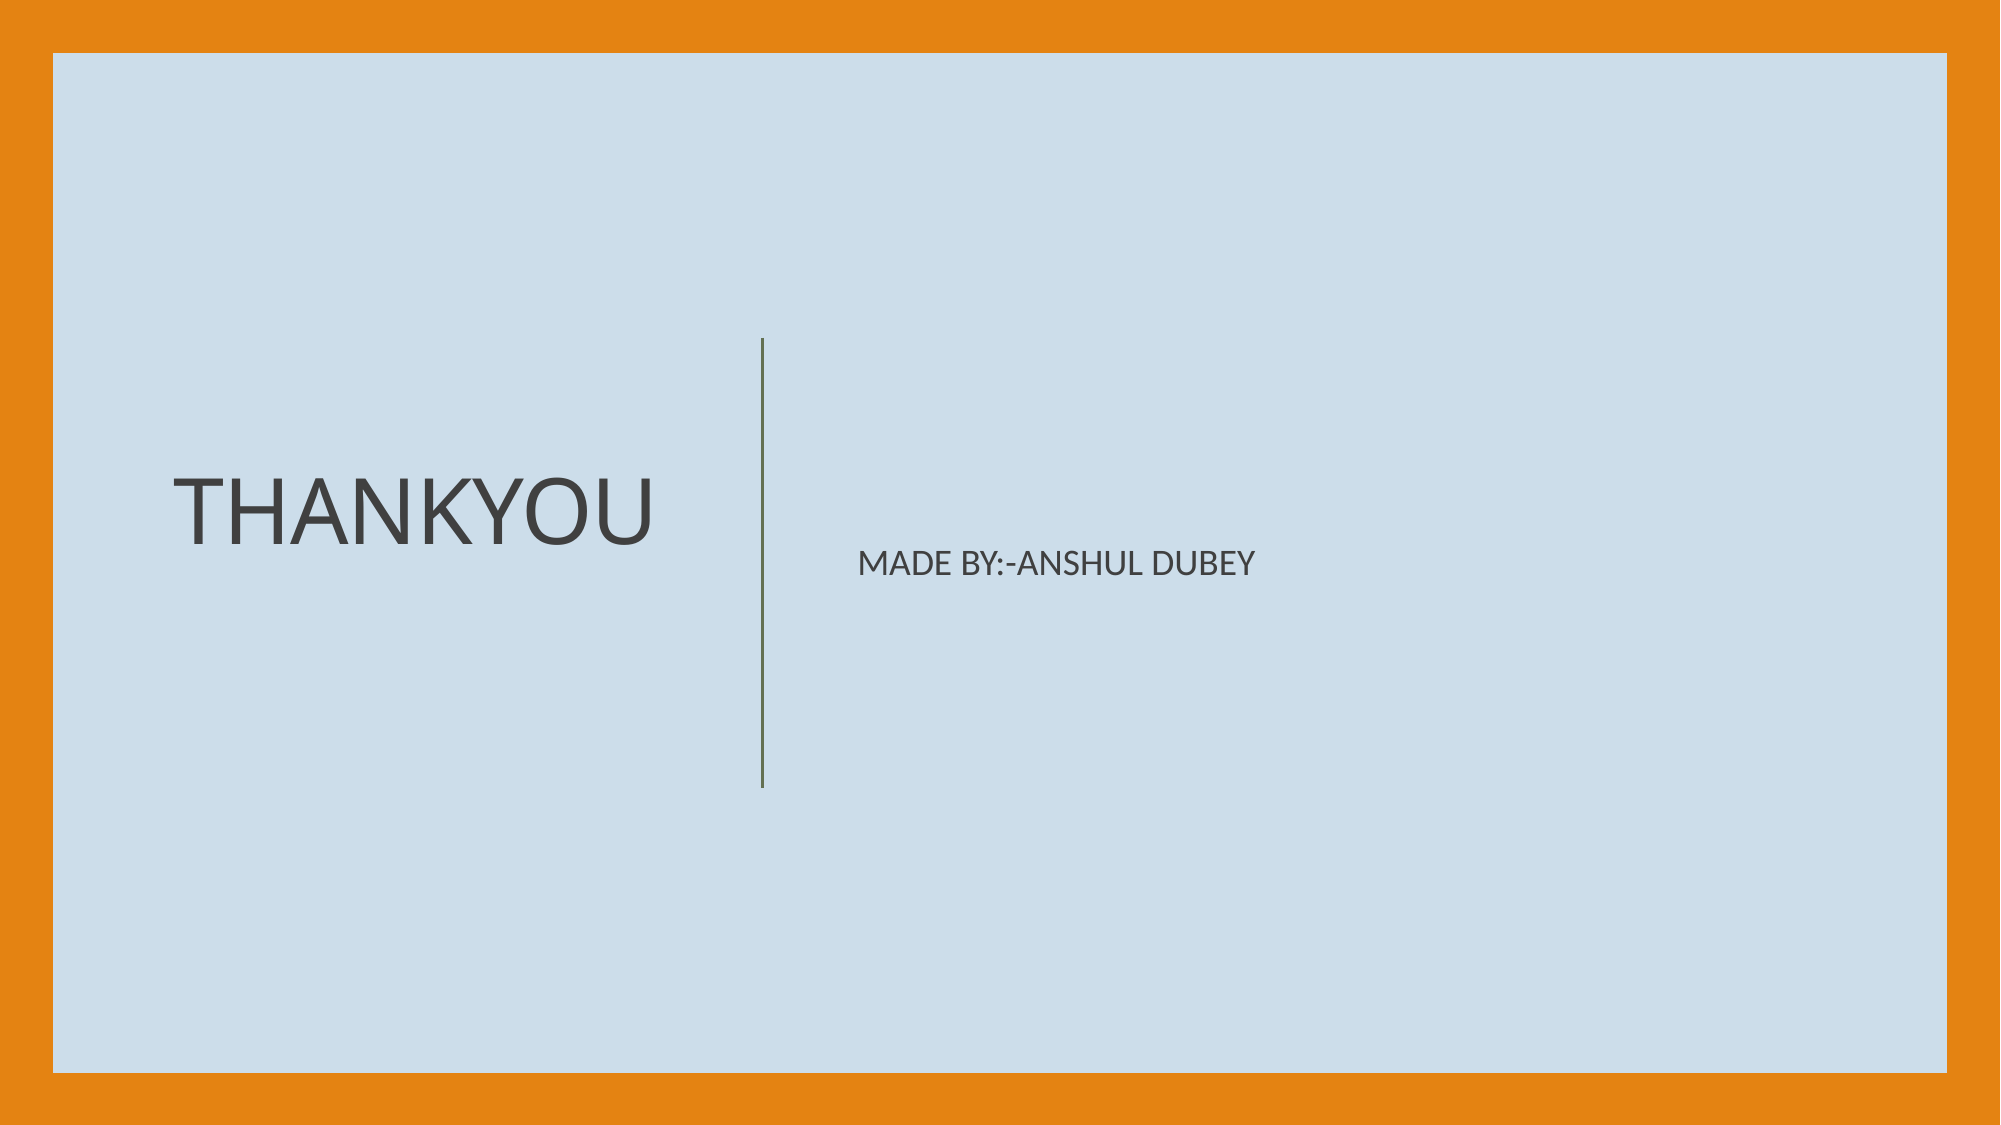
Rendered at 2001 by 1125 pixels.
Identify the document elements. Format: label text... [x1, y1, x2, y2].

title THANKYOU [158, 158, 693, 969]
text_box [0, 0, 2000, 1125]
list MADE BY:-ANSHUL DUBEY [842, 158, 1849, 969]
